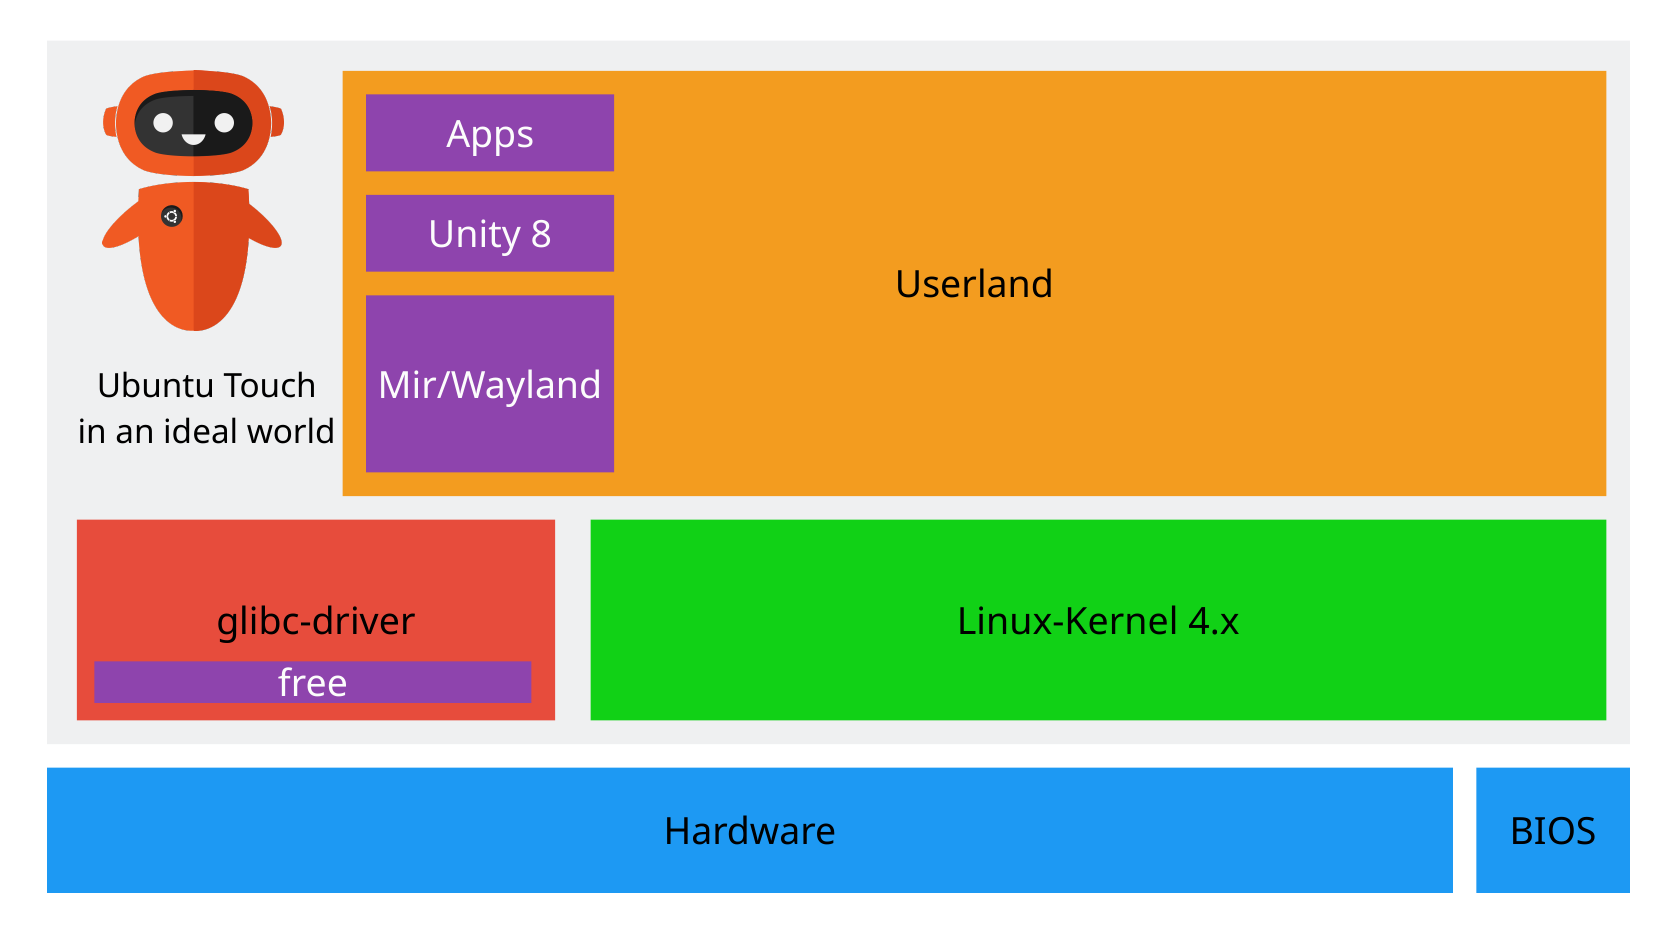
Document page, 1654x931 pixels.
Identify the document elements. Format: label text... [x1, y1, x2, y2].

text_box Mir/Wayland [366, 295, 615, 473]
picture [102, 70, 284, 331]
text_box glibc-driver [76, 519, 556, 721]
text_box Hardware [47, 767, 1453, 893]
text_box Userland [342, 70, 1607, 497]
text_box Ubuntu Touch in an ideal world [62, 355, 339, 482]
text_box BIOS [1476, 767, 1630, 893]
text_box Apps [366, 94, 615, 172]
text_box Linux-Kernel 4.x [590, 519, 1607, 721]
text_box free [94, 661, 532, 703]
text_box Unity 8 [366, 194, 615, 272]
text_box [47, 40, 1630, 745]
